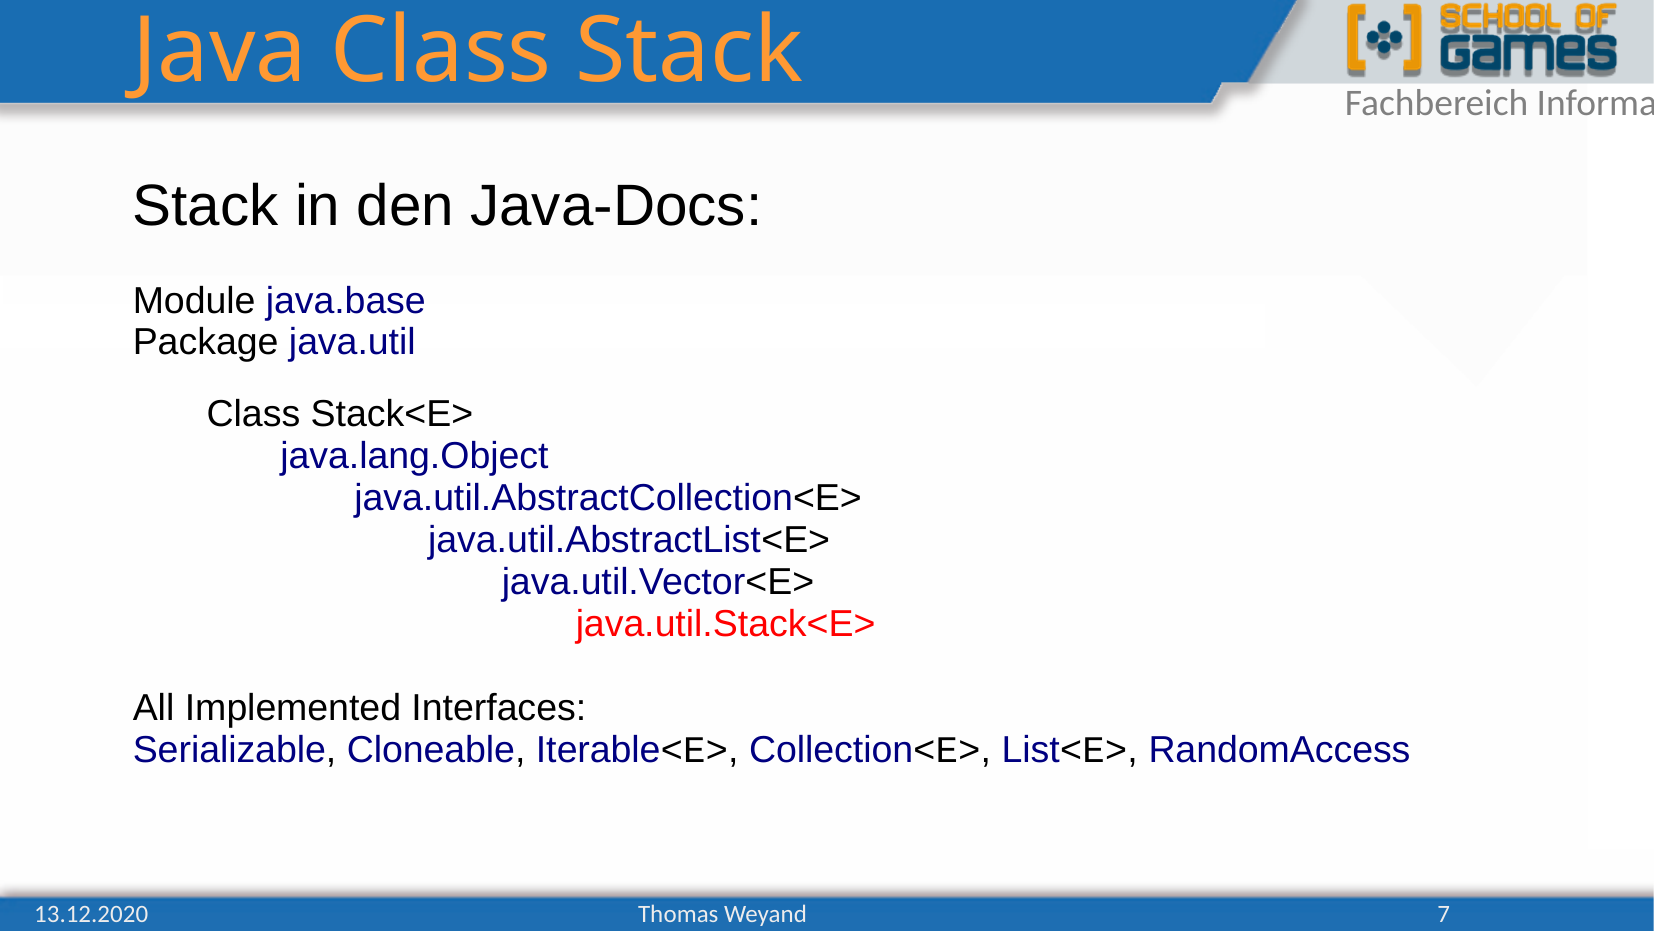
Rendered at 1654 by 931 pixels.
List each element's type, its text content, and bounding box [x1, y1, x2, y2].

picture [1274, 0, 1654, 191]
text_box Stack in den Java-Docs: [118, 165, 778, 246]
text_box Java Class Stack [118, 0, 1145, 142]
text_box <Foliennummer> [1132, 888, 1465, 931]
text_box 13.12.2020 [19, 888, 352, 931]
picture [1644, 107, 1651, 113]
text_box Thomas Weyand [449, 888, 997, 931]
text_box Module java.base Package java.util Class Stack<E> java.lang.Object java.util.AbstractCollection<E> java.util.AbstractList<E> java.util.Vector<E> java.util.Stack<E> All Implemented Interfaces: Serializable, Cloneable, Iterable<E>, Collection<E>, List<E>, RandomAccess [118, 271, 1524, 782]
